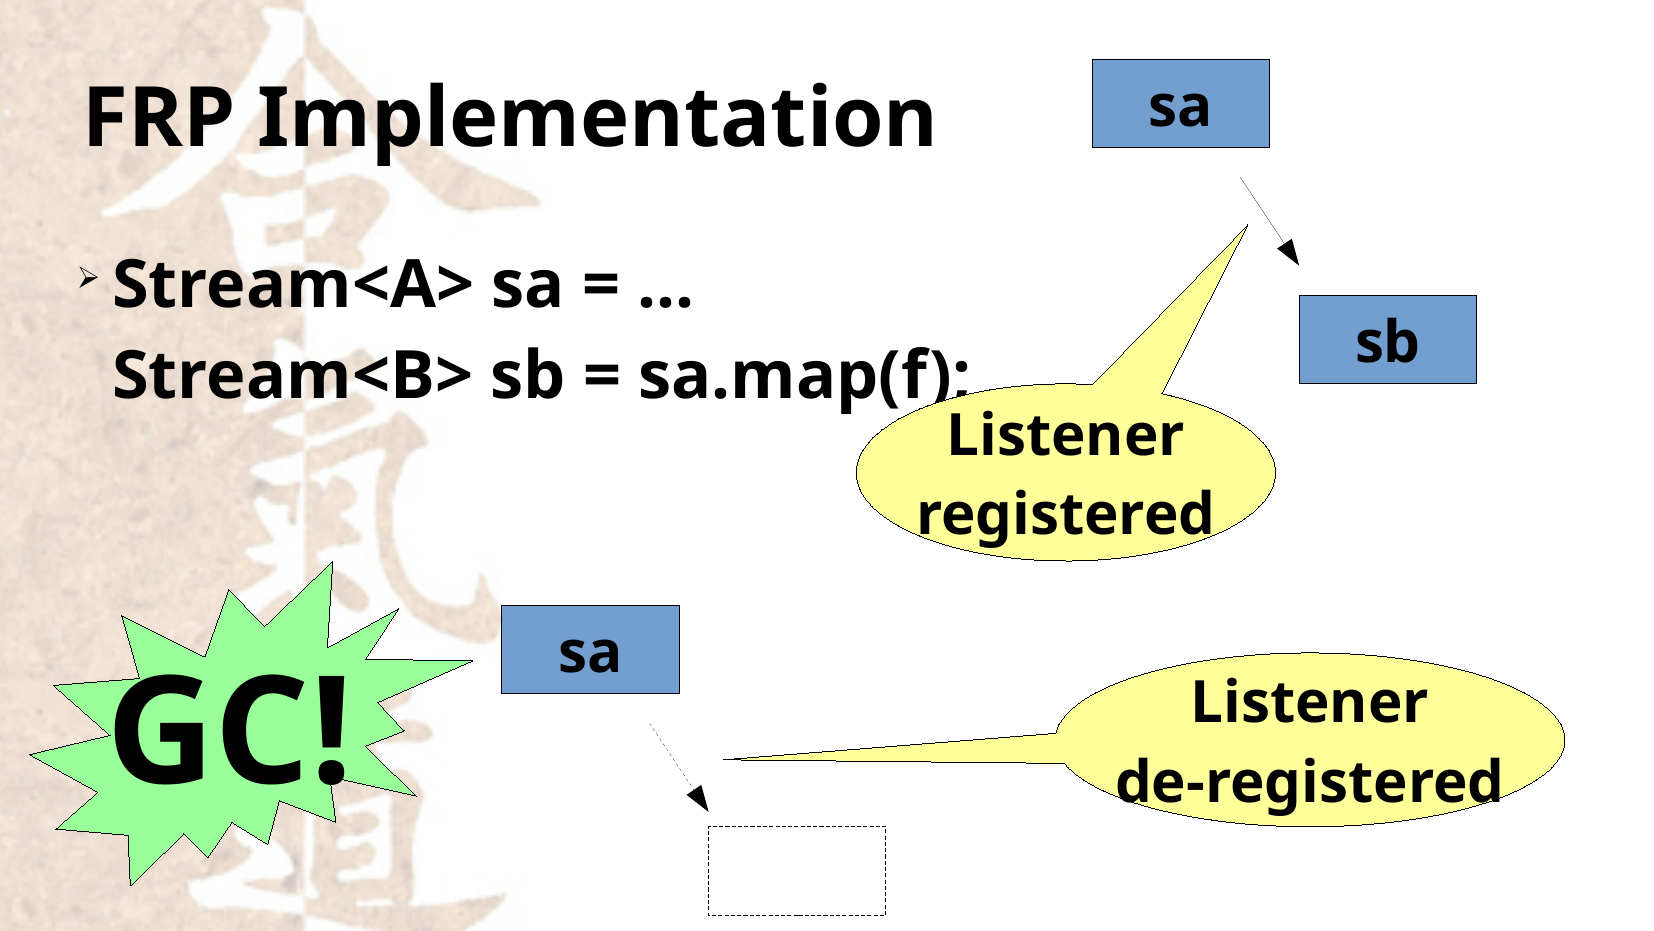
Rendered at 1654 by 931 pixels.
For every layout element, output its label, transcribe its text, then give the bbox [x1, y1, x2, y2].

text_box sa [501, 605, 680, 694]
picture [0, 0, 1654, 931]
text_box Listener de-registered [723, 652, 1565, 827]
text_box Listener registered [856, 224, 1276, 562]
text_box sb [1299, 295, 1477, 384]
subtitle Stream<A> sa = … Stream<B> sb = sa.map(f); [76, 236, 1565, 639]
title FRP Implementation [82, 37, 1571, 193]
text_box GC! [29, 561, 473, 886]
text_box sa [1092, 59, 1270, 148]
